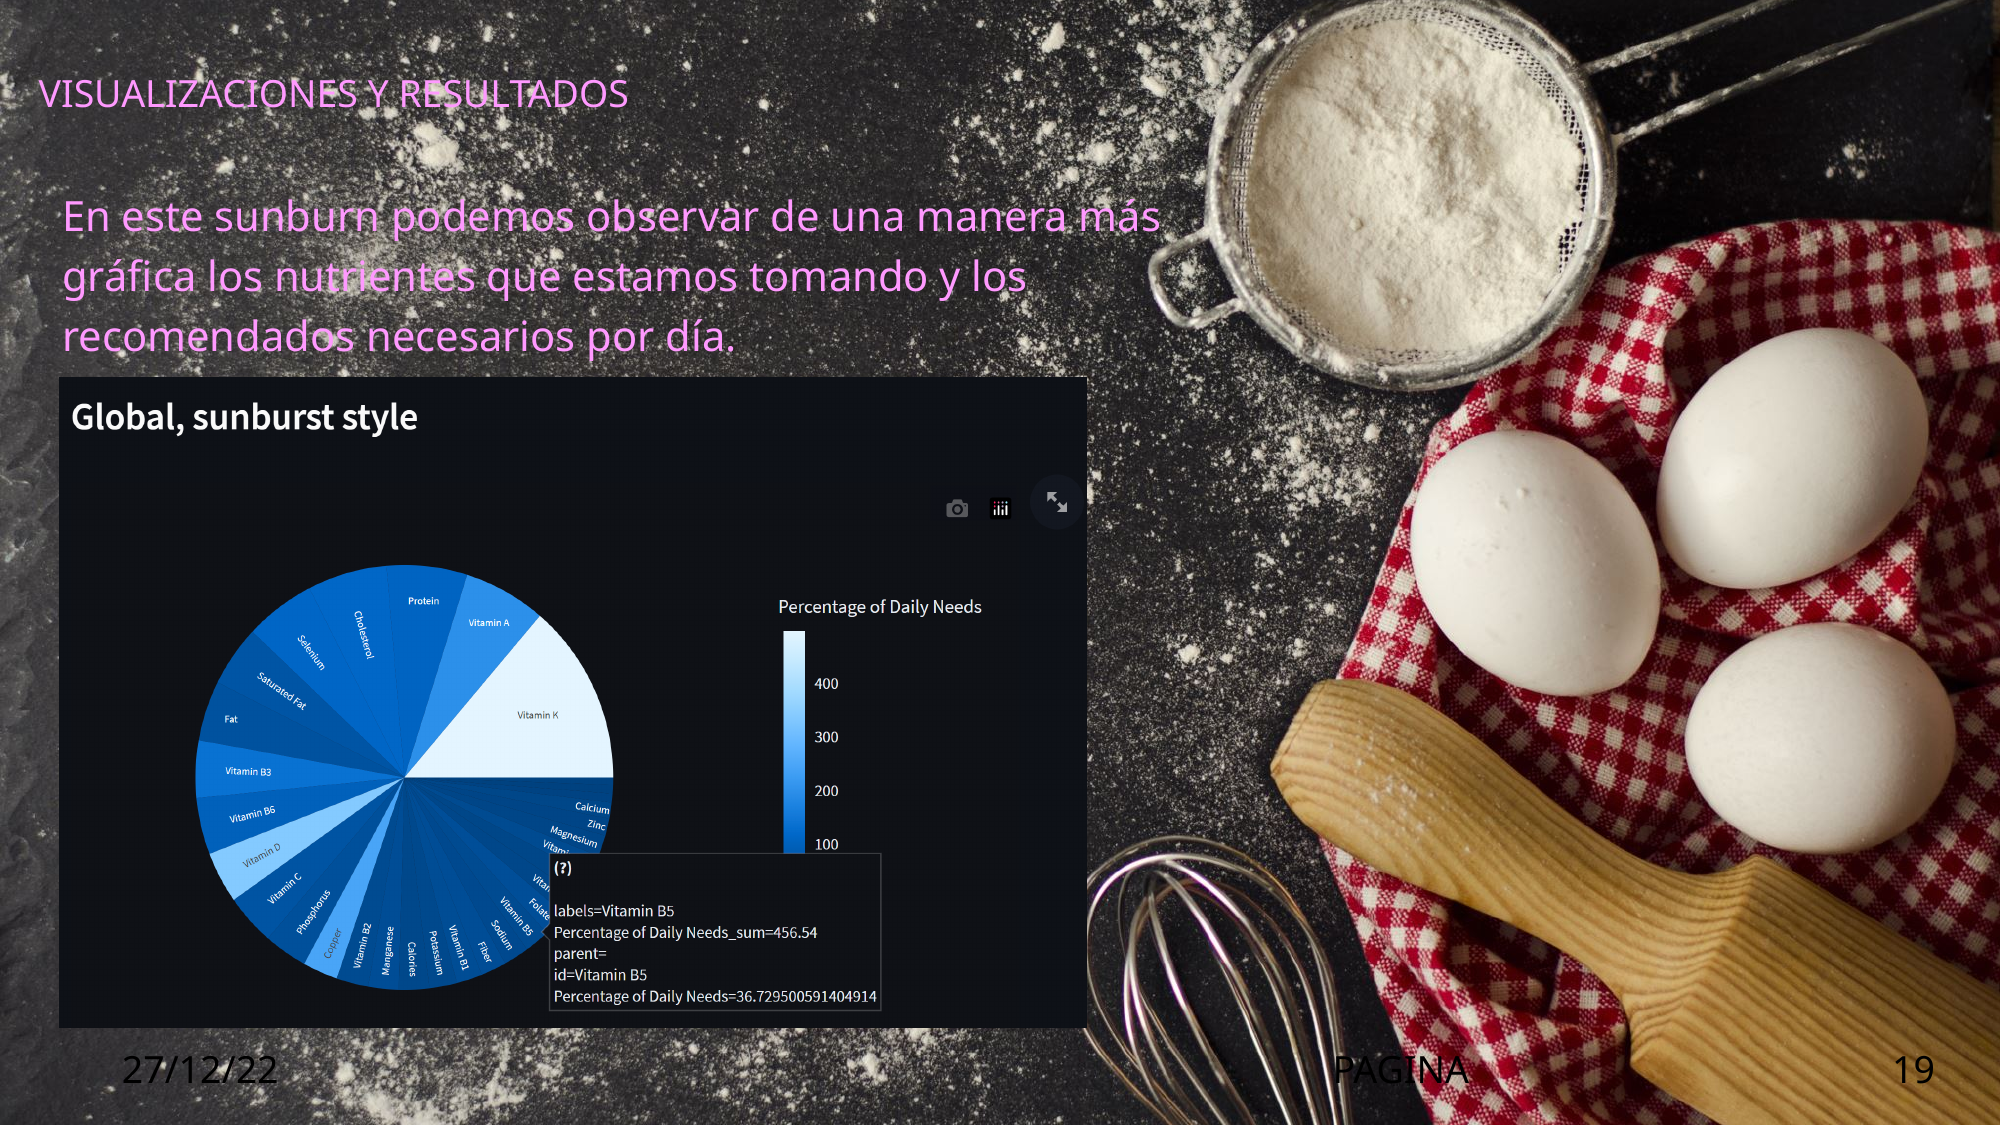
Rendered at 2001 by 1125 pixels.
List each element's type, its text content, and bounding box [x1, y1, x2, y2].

text_box VISUALIZACIONES Y RESULTADOS [23, 58, 997, 119]
slide_number <número> [1877, 1038, 1966, 1099]
footer PAGINA [1317, 1038, 1877, 1099]
subtitle En este sunburn podemos observar de una manera más gráfica los nutrientes que estamos tomando y los recomendados necesarios por día. [47, 172, 1276, 792]
picture [0, 0, 2000, 1125]
slide_number 27/12/22 [107, 1038, 601, 1099]
